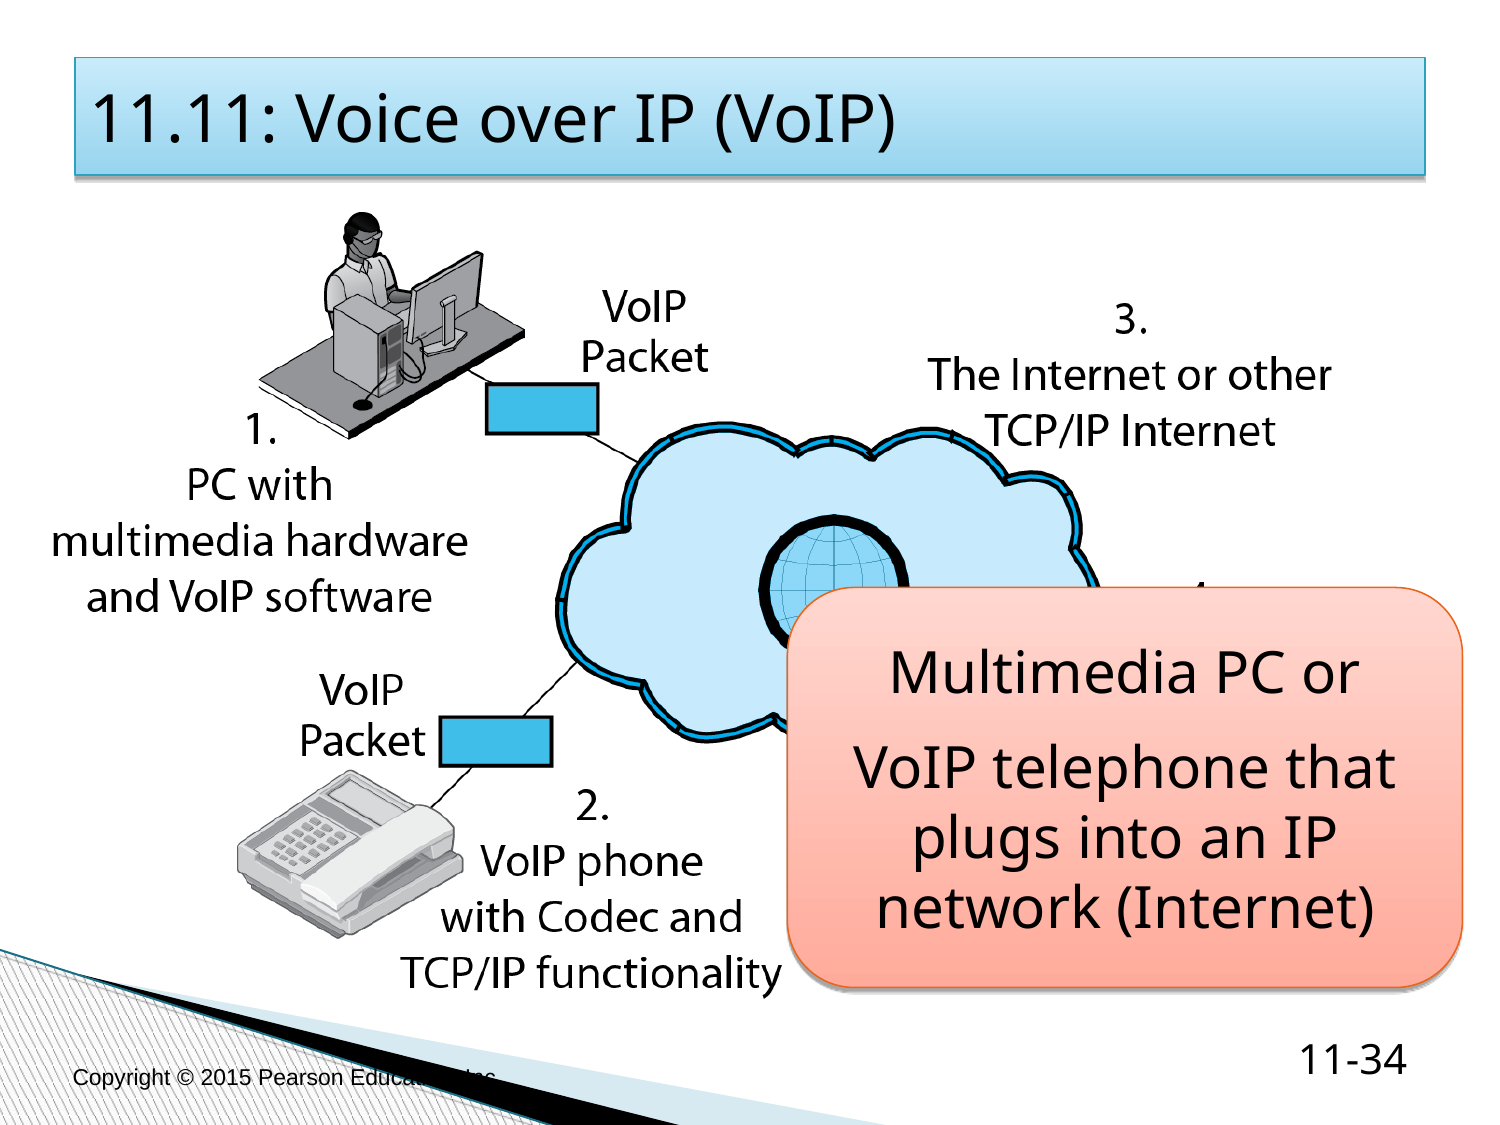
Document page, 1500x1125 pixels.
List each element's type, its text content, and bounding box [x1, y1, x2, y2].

text_box Multimedia PC or VoIP telephone that plugs into an IP network (Internet) [787, 587, 1463, 988]
slide_number 11-<number> [1224, 1037, 1423, 1098]
picture [0, 212, 1424, 1125]
footer Copyright © 2015 Pearson Education, Inc. [37, 1050, 538, 1098]
title 11.11: Voice over IP (VoIP) [75, 57, 1425, 175]
